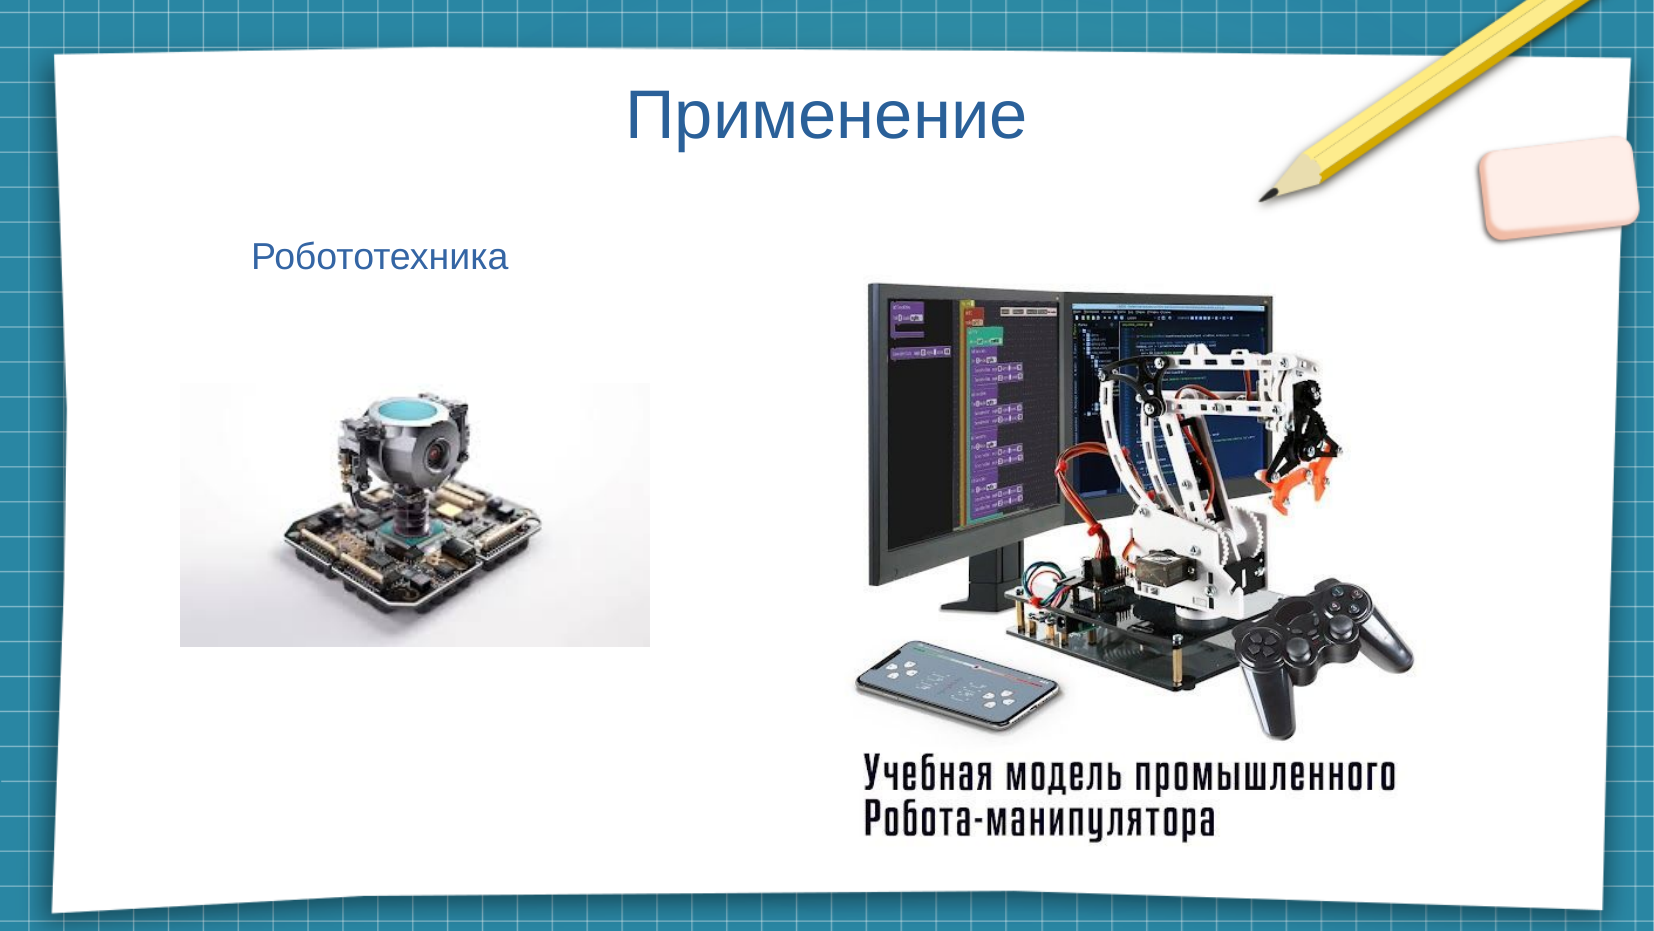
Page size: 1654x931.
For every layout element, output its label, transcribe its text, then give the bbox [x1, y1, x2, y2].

text_box Робототехника [236, 228, 524, 286]
picture [0, 0, 1654, 931]
title Применение [82, 37, 1571, 193]
